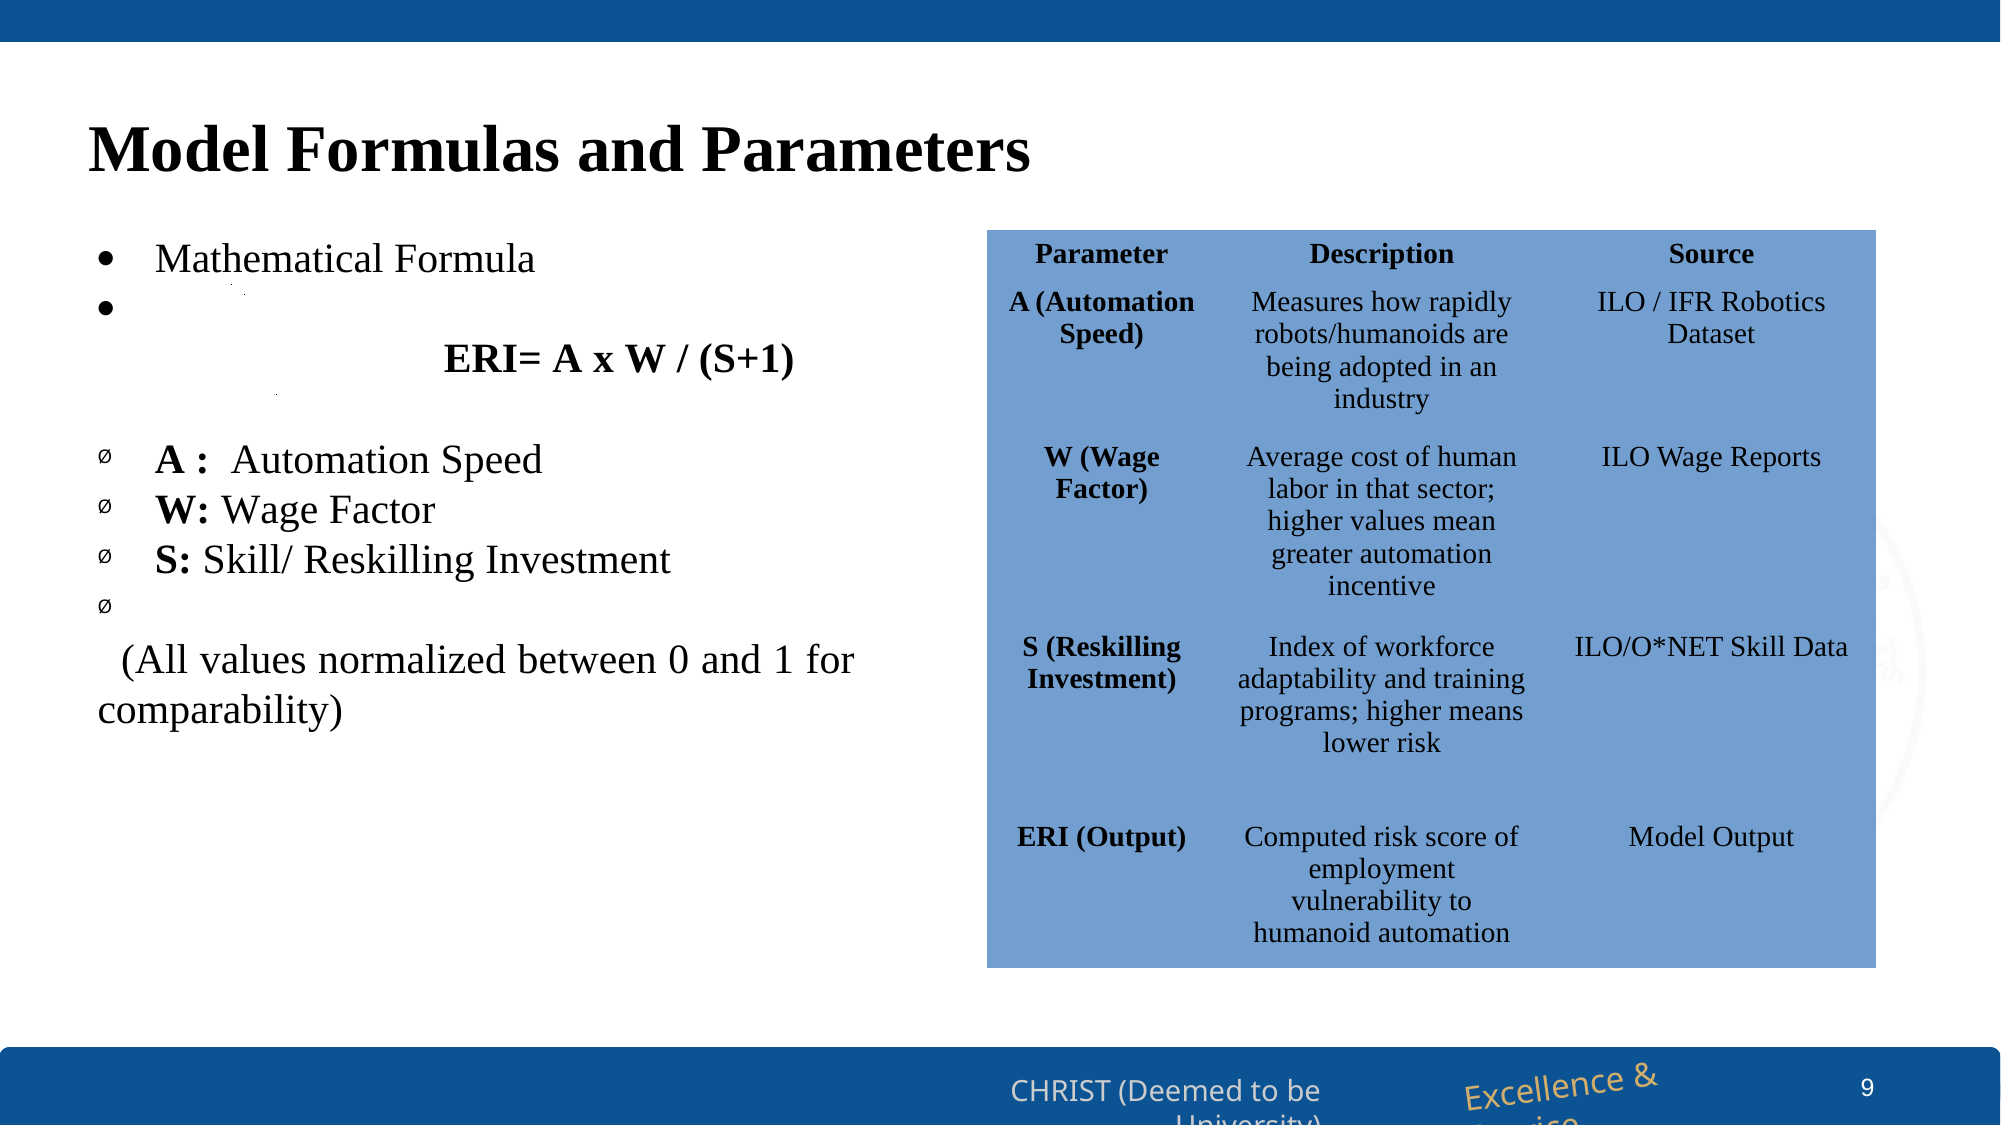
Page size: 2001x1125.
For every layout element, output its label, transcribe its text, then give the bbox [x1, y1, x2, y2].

table_cell Index of workforce adaptability and training programs; higher means lower risk [1217, 623, 1547, 813]
table_cell Measures how rapidly robots/humanoids are being adopted in an industry [1217, 278, 1547, 433]
table_header Description [1217, 230, 1547, 278]
table_cell ILO/O*NET Skill Data [1547, 623, 1876, 813]
table_cell Model Output [1547, 813, 1876, 968]
table_cell ILO Wage Reports [1547, 433, 1876, 623]
table_cell Average cost of human labor in that sector; higher values mean greater automation incentive [1217, 433, 1547, 623]
table_cell ILO / IFR Robotics Dataset [1547, 278, 1876, 433]
table_header Parameter [987, 230, 1217, 278]
table_cell ERI (Output) [987, 813, 1217, 968]
title Model Formulas and Parameters [68, 84, 1932, 211]
text_box [1840, 1051, 1961, 1118]
table_header Source [1547, 230, 1876, 278]
list [905, 210, 1958, 1031]
table_cell Computed risk score of employment vulnerability to humanoid automation [1217, 813, 1547, 968]
table_cell W (Wage Factor) [987, 433, 1217, 623]
table_cell S (Reskilling Investment) [987, 623, 1217, 813]
table_cell A (Automation Speed) [987, 278, 1217, 433]
list Mathematical Formula ERI= A x W / (S+1) A : Automation Speed W: Wage Factor S: Skill/ Reskilling Investment (All values normalized between 0 and 1 for comparability) [42, 231, 879, 1011]
